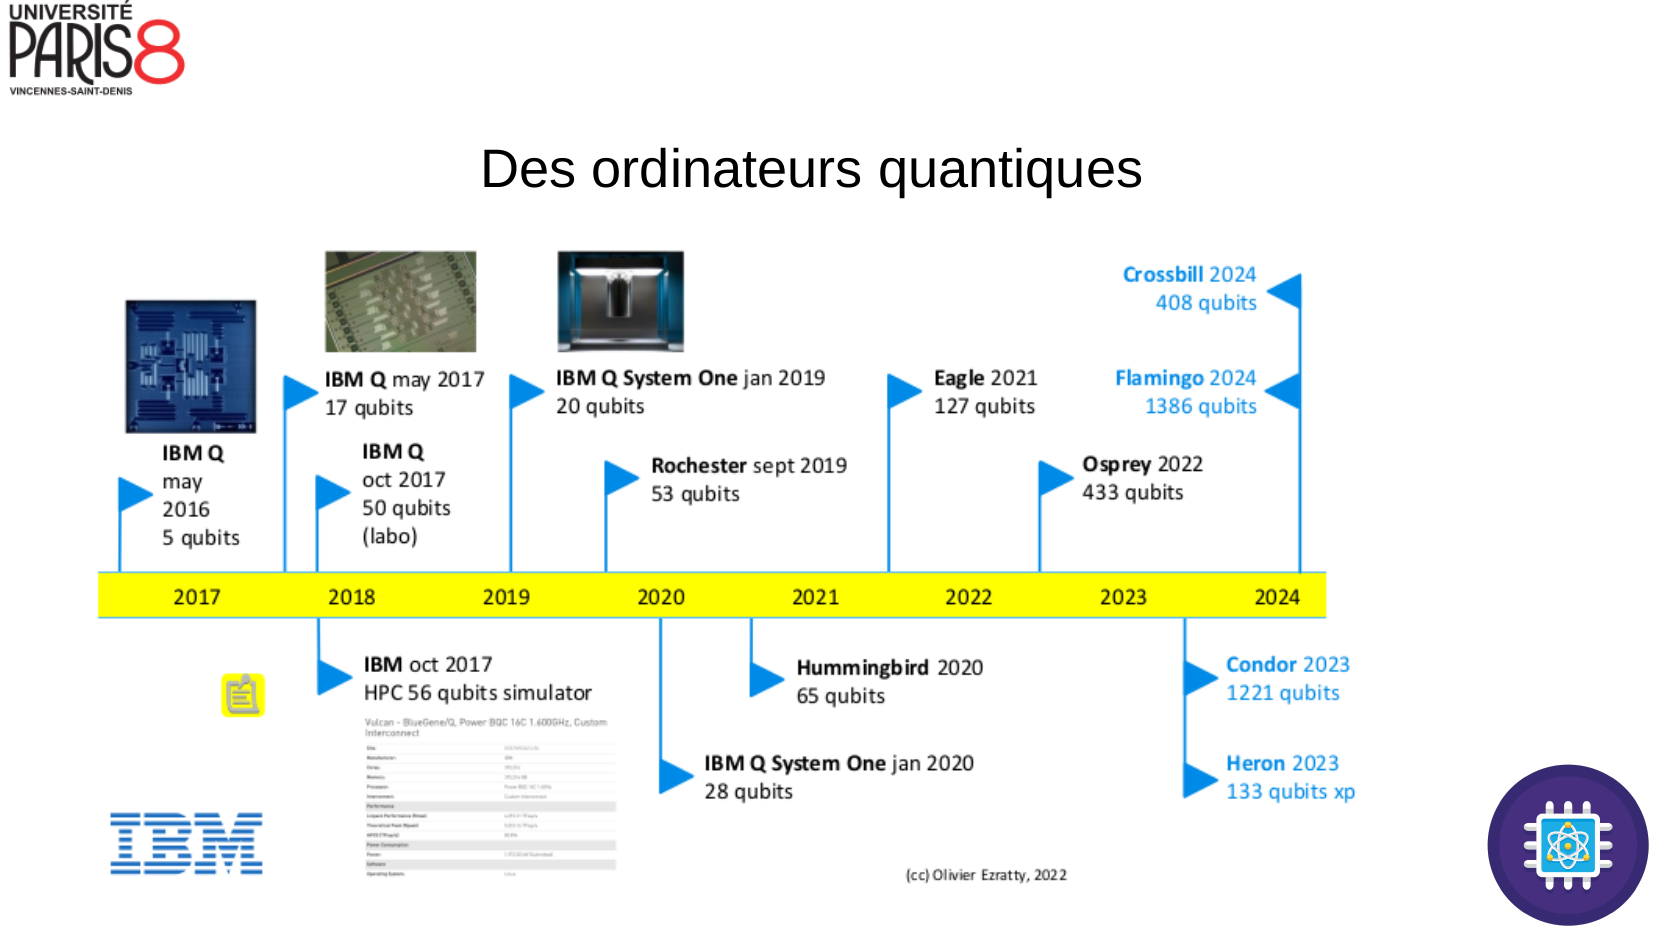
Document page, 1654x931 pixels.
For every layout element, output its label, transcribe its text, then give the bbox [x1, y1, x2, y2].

picture [1482, 759, 1654, 931]
picture [75, 224, 1364, 896]
title Des ordinateurs quantiques [86, 112, 1538, 226]
picture [0, 0, 192, 100]
